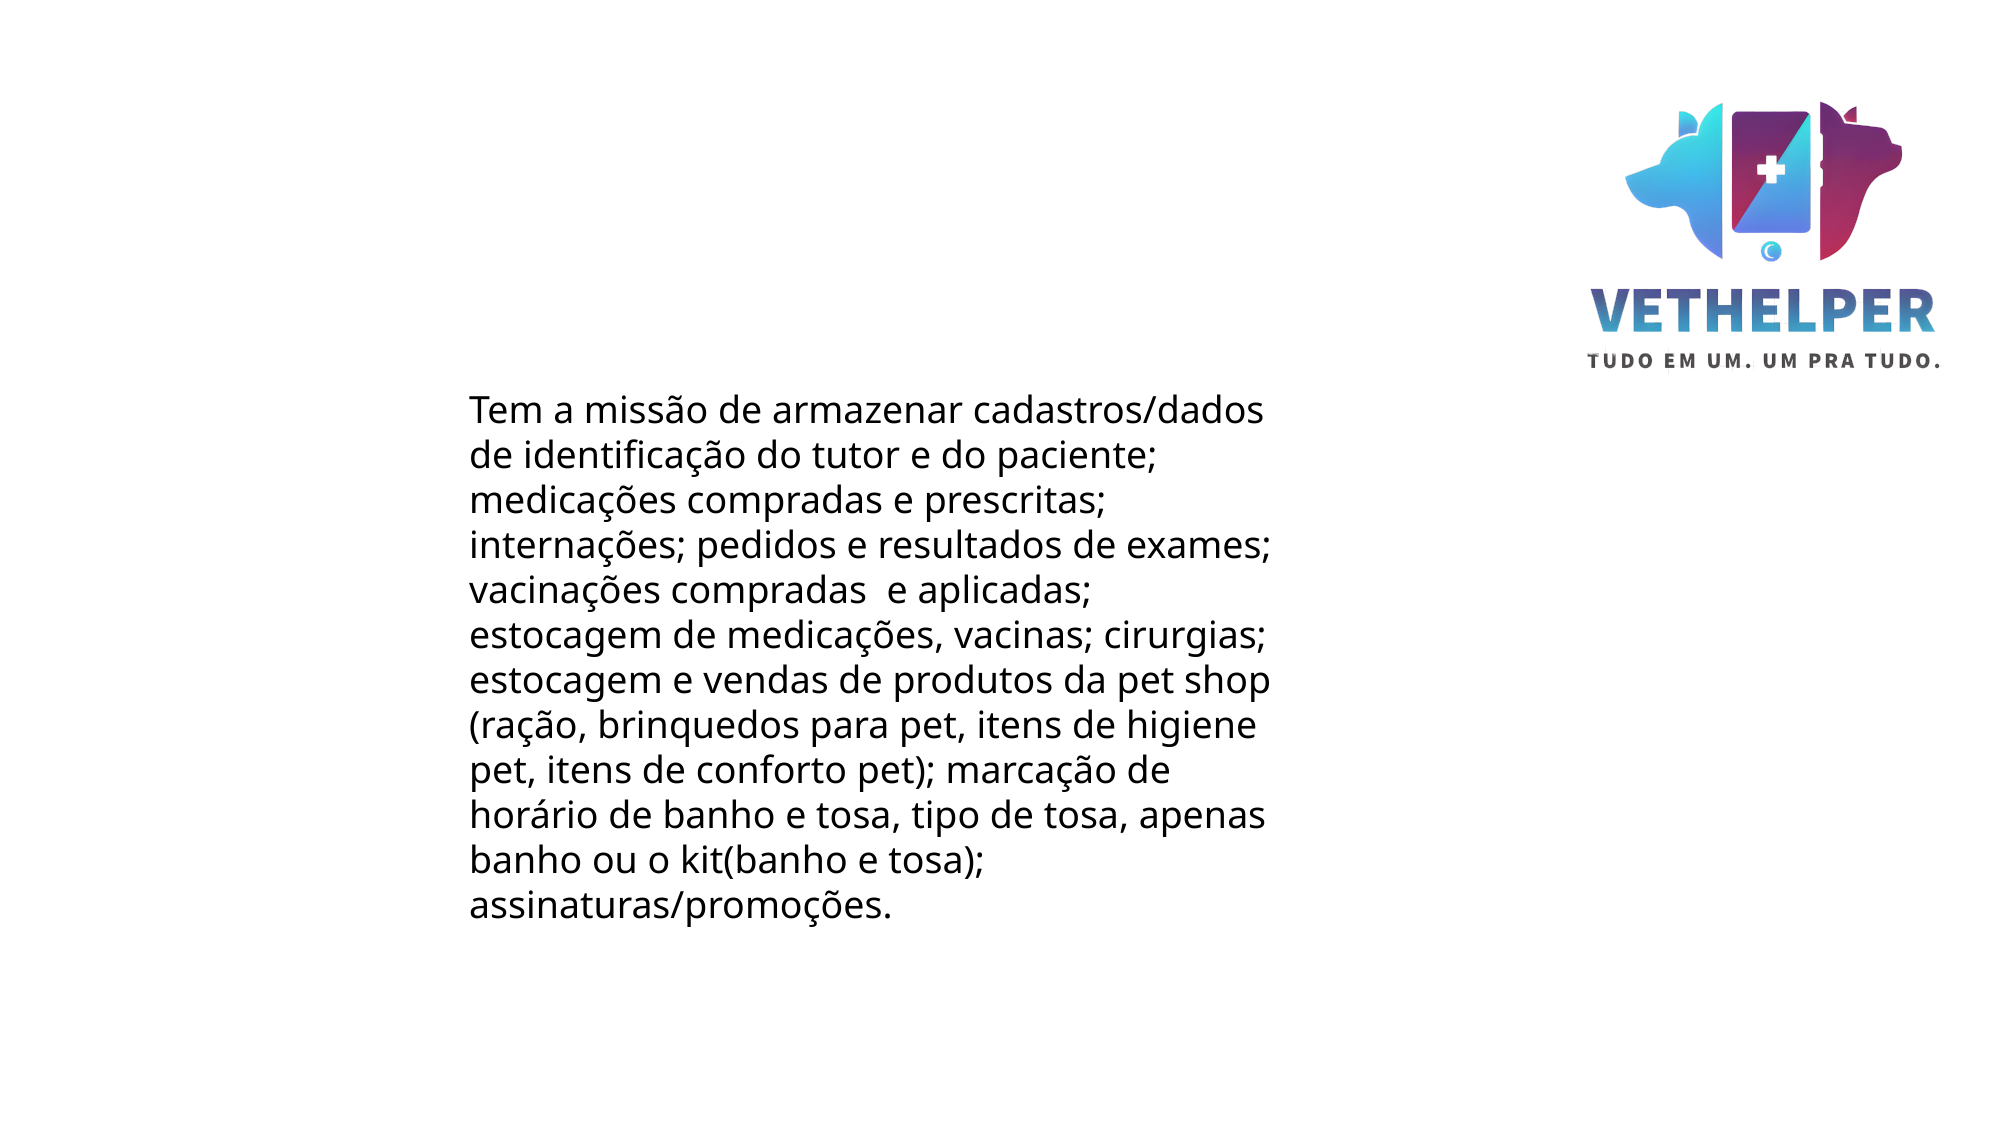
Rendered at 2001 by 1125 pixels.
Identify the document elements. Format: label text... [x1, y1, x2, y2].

picture [1583, 90, 1943, 378]
text_box Tem a missão de armazenar cadastros/dados de identificação do tutor e do paciente; medicações compradas e prescritas; internações; pedidos e resultados de exames; vacinações compradas e aplicadas; estocagem de medicações, vacinas; cirurgias; estocagem e vendas de produtos da pet shop (ração, brinquedos para pet, itens de higiene pet, itens de conforto pet); marcação de horário de banho e tosa, tipo de tosa, apenas banho ou o kit(banho e tosa); assinaturas/promoções. [454, 378, 1299, 894]
